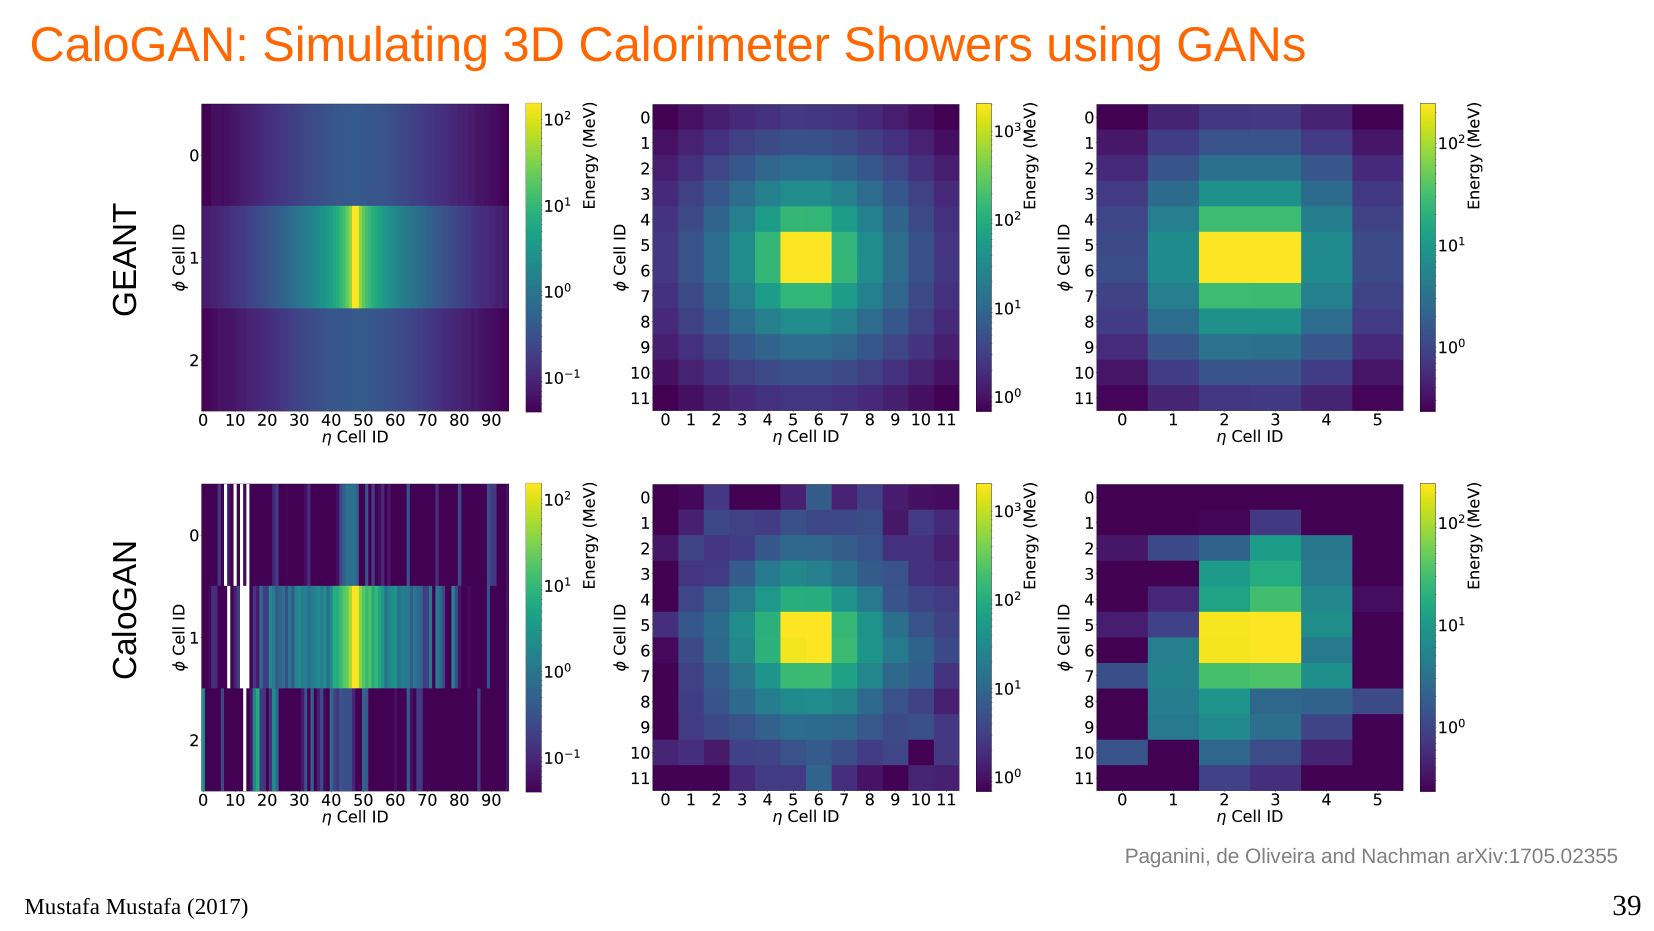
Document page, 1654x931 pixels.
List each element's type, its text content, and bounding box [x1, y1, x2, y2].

text_box GEANT [98, 187, 151, 342]
text_box CaloGAN [98, 525, 151, 696]
text_box Paganini, de Oliveira and Nachman arXiv:1705.02355 [1110, 837, 1636, 876]
title CaloGAN: Simulating 3D Calorimeter Showers using GANs [29, 15, 1621, 74]
picture [154, 39, 1499, 879]
